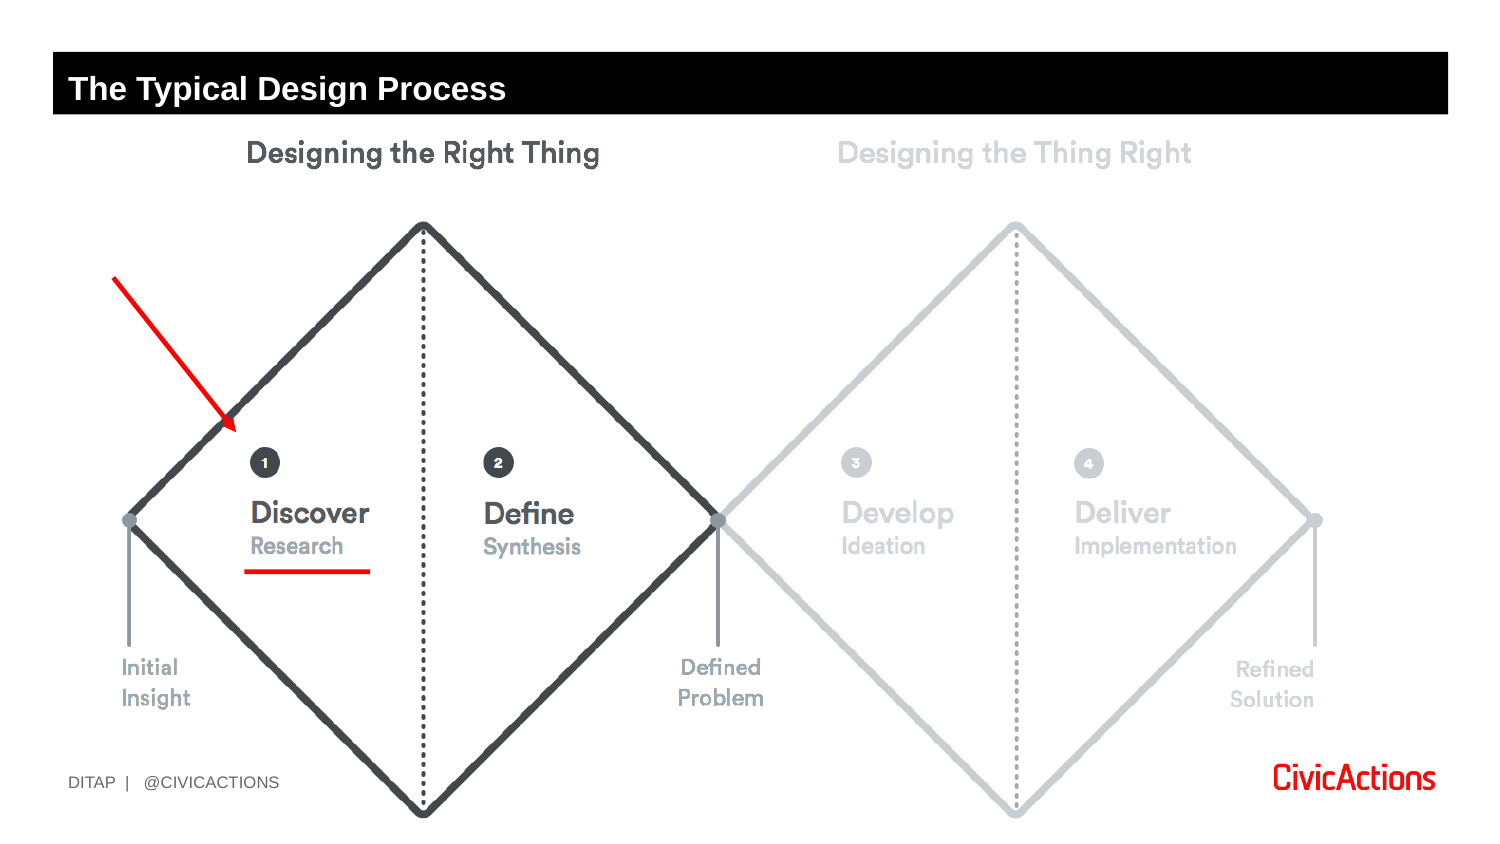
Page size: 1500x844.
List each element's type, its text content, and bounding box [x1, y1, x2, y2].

title The Typical Design Process [53, 51, 1449, 115]
picture [53, 139, 1438, 819]
